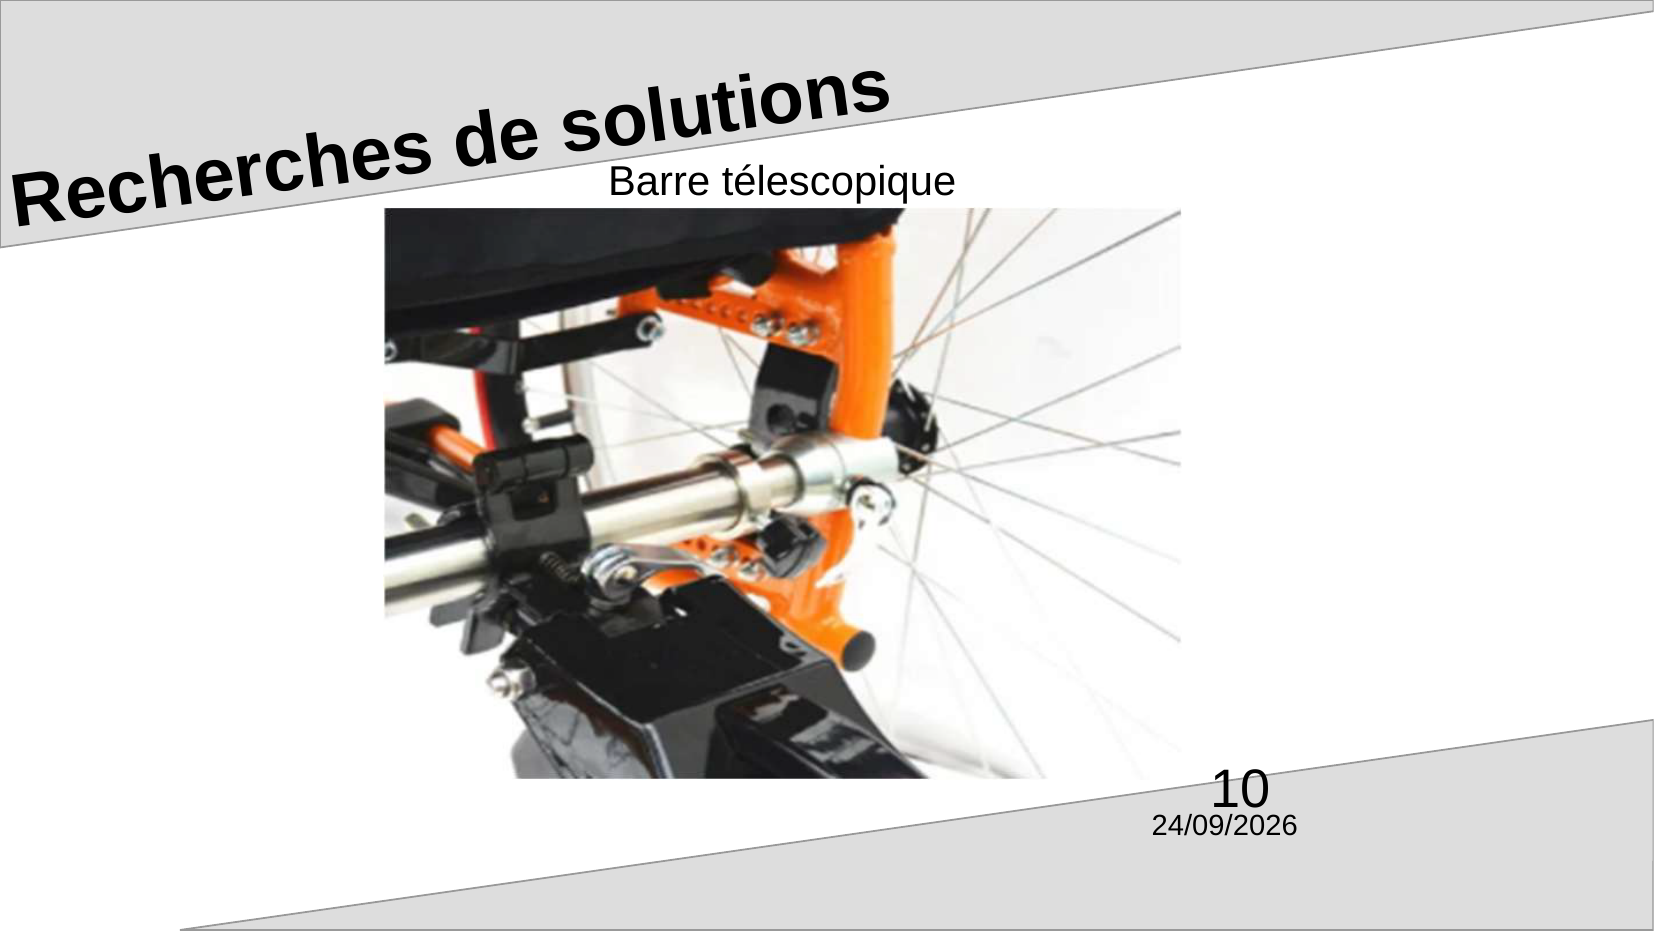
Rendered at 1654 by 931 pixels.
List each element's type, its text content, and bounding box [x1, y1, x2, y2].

text_box Barre télescopique [490, 150, 1078, 213]
picture [383, 207, 1182, 780]
text_box Recherches de solutions [0, 0, 1485, 276]
text_box [1151, 752, 1624, 871]
